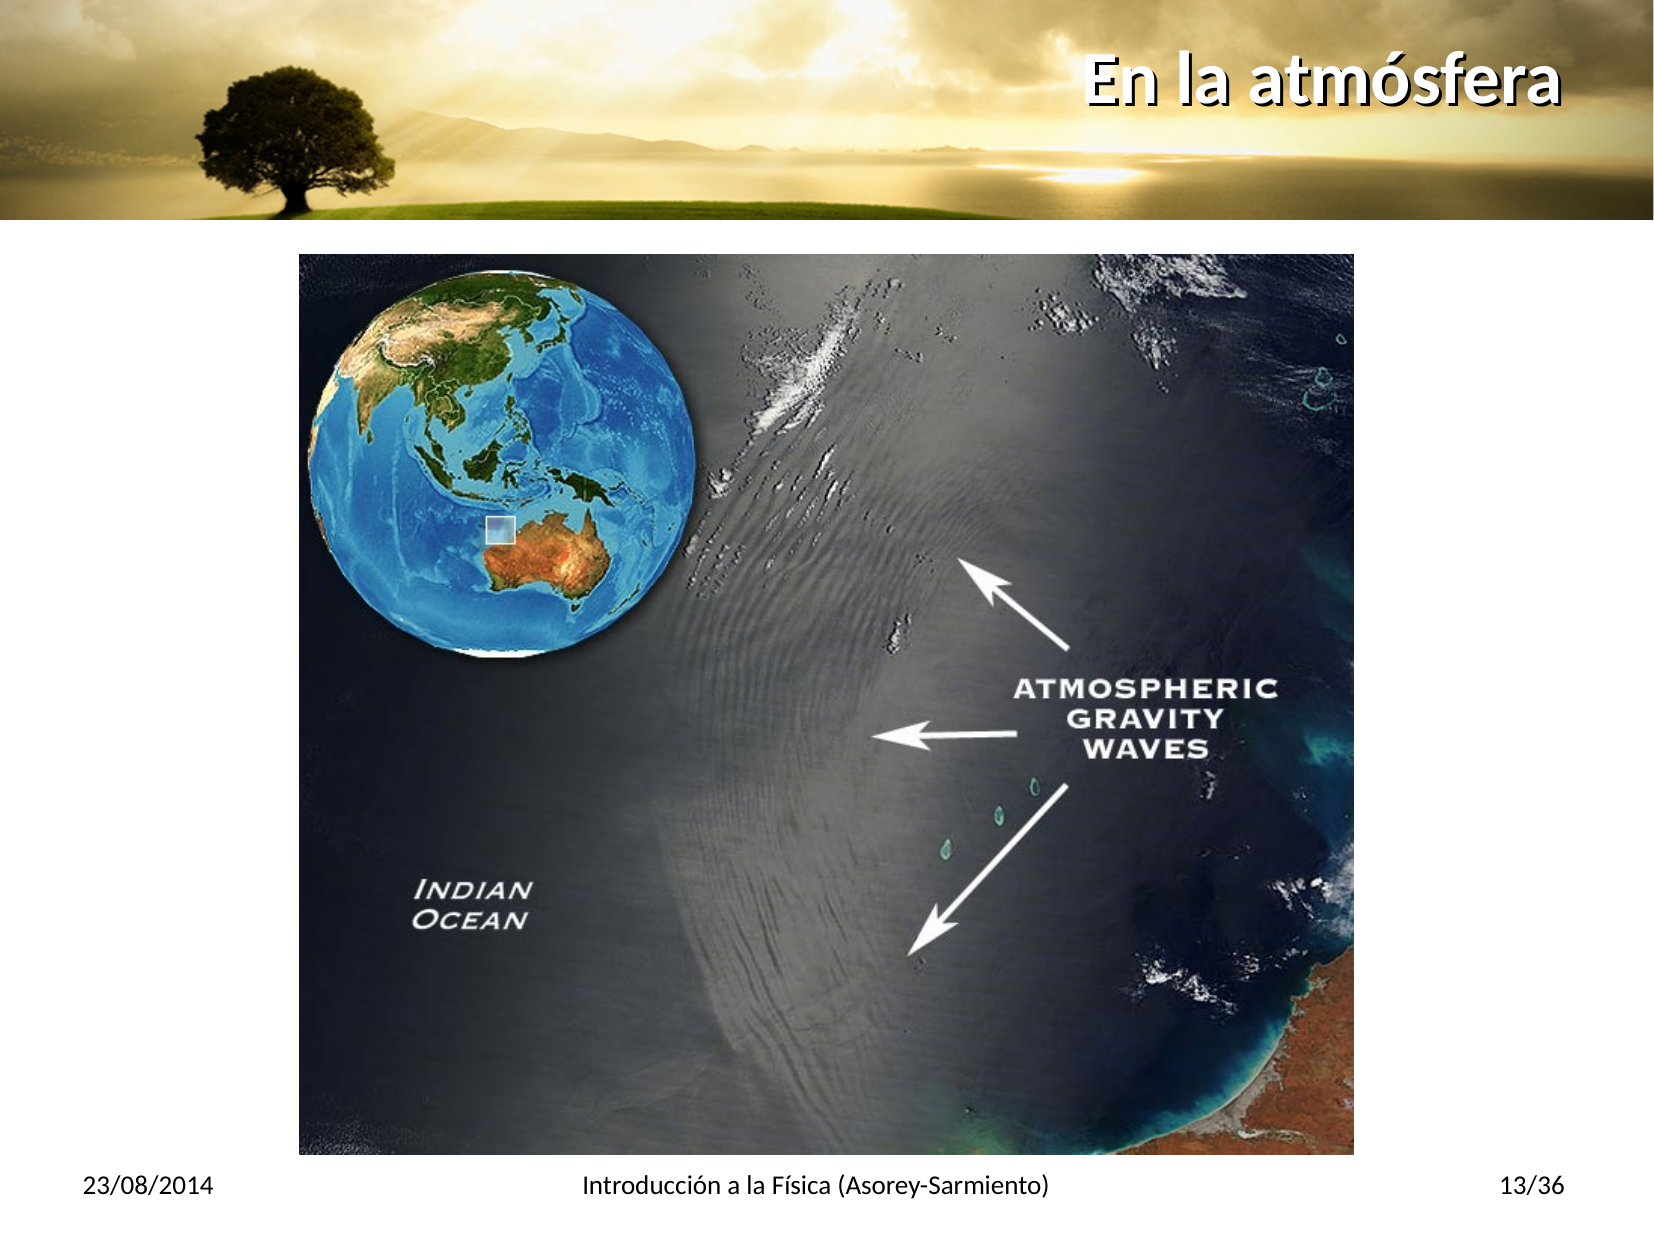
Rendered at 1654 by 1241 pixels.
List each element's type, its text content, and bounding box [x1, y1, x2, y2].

title En la atmósfera [75, 19, 1564, 151]
picture [299, 254, 1354, 1156]
picture [0, 0, 1654, 220]
